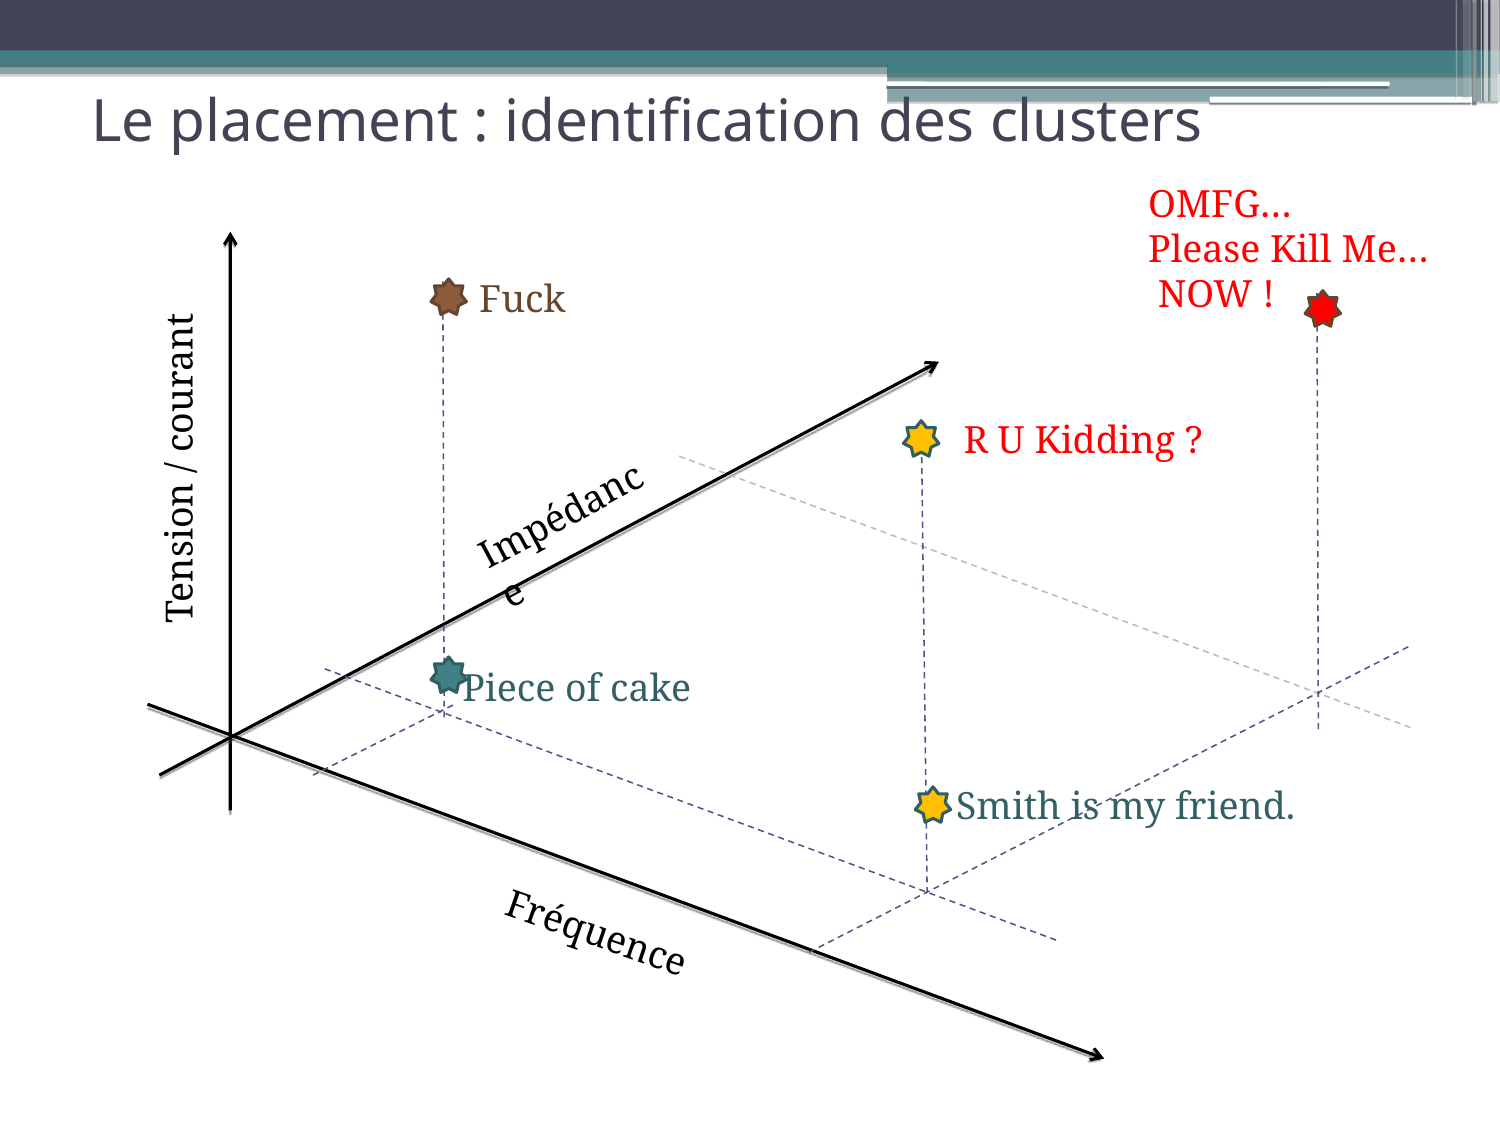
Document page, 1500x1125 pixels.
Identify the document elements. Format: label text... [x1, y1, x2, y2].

list [75, 160, 1425, 1079]
text_box [903, 420, 939, 457]
text_box R U Kidding ? [948, 408, 1218, 469]
text_box [430, 278, 464, 315]
text_box Smith is my friend. [941, 775, 1311, 835]
text_box Tension / courant [147, 298, 208, 638]
text_box Impédance [454, 432, 699, 630]
text_box [430, 659, 447, 693]
text_box OMFG… Please Kill Me… NOW ! [1133, 172, 1445, 323]
text_box [915, 786, 941, 823]
text_box Fuck [464, 267, 581, 327]
text_box Fréquence [484, 867, 711, 997]
title Le placement : identification des clusters [76, 30, 1427, 172]
text_box Piece of cake [447, 656, 707, 717]
